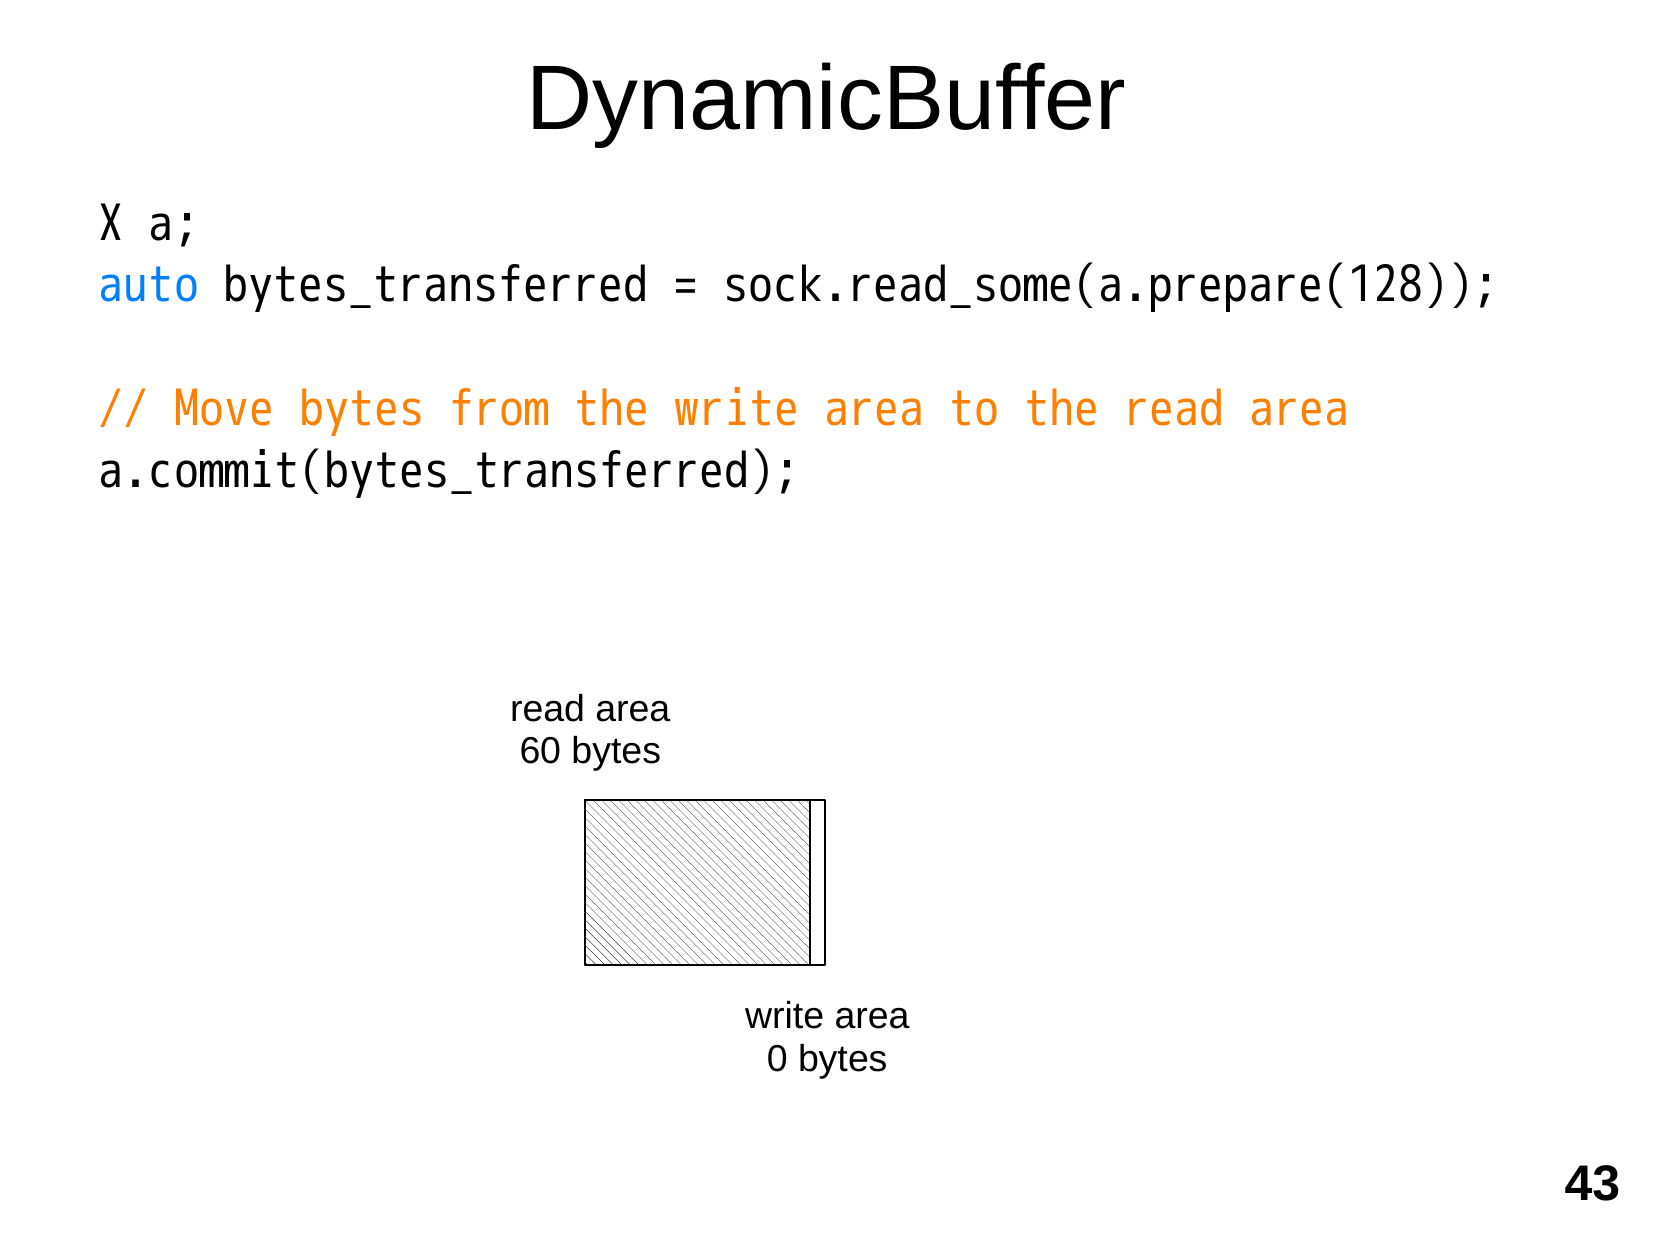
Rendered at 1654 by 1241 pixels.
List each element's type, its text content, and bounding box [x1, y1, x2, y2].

text_box write area 0 bytes [730, 987, 925, 1086]
text_box X a; auto bytes_transferred = sock.read_some(a.prepare(128)); // Move bytes from the write area to the read area a.commit(bytes_transferred); [84, 190, 1570, 507]
text_box [584, 800, 825, 966]
title DynamicBuffer [82, 15, 1571, 181]
text_box read area 60 bytes [495, 680, 686, 779]
